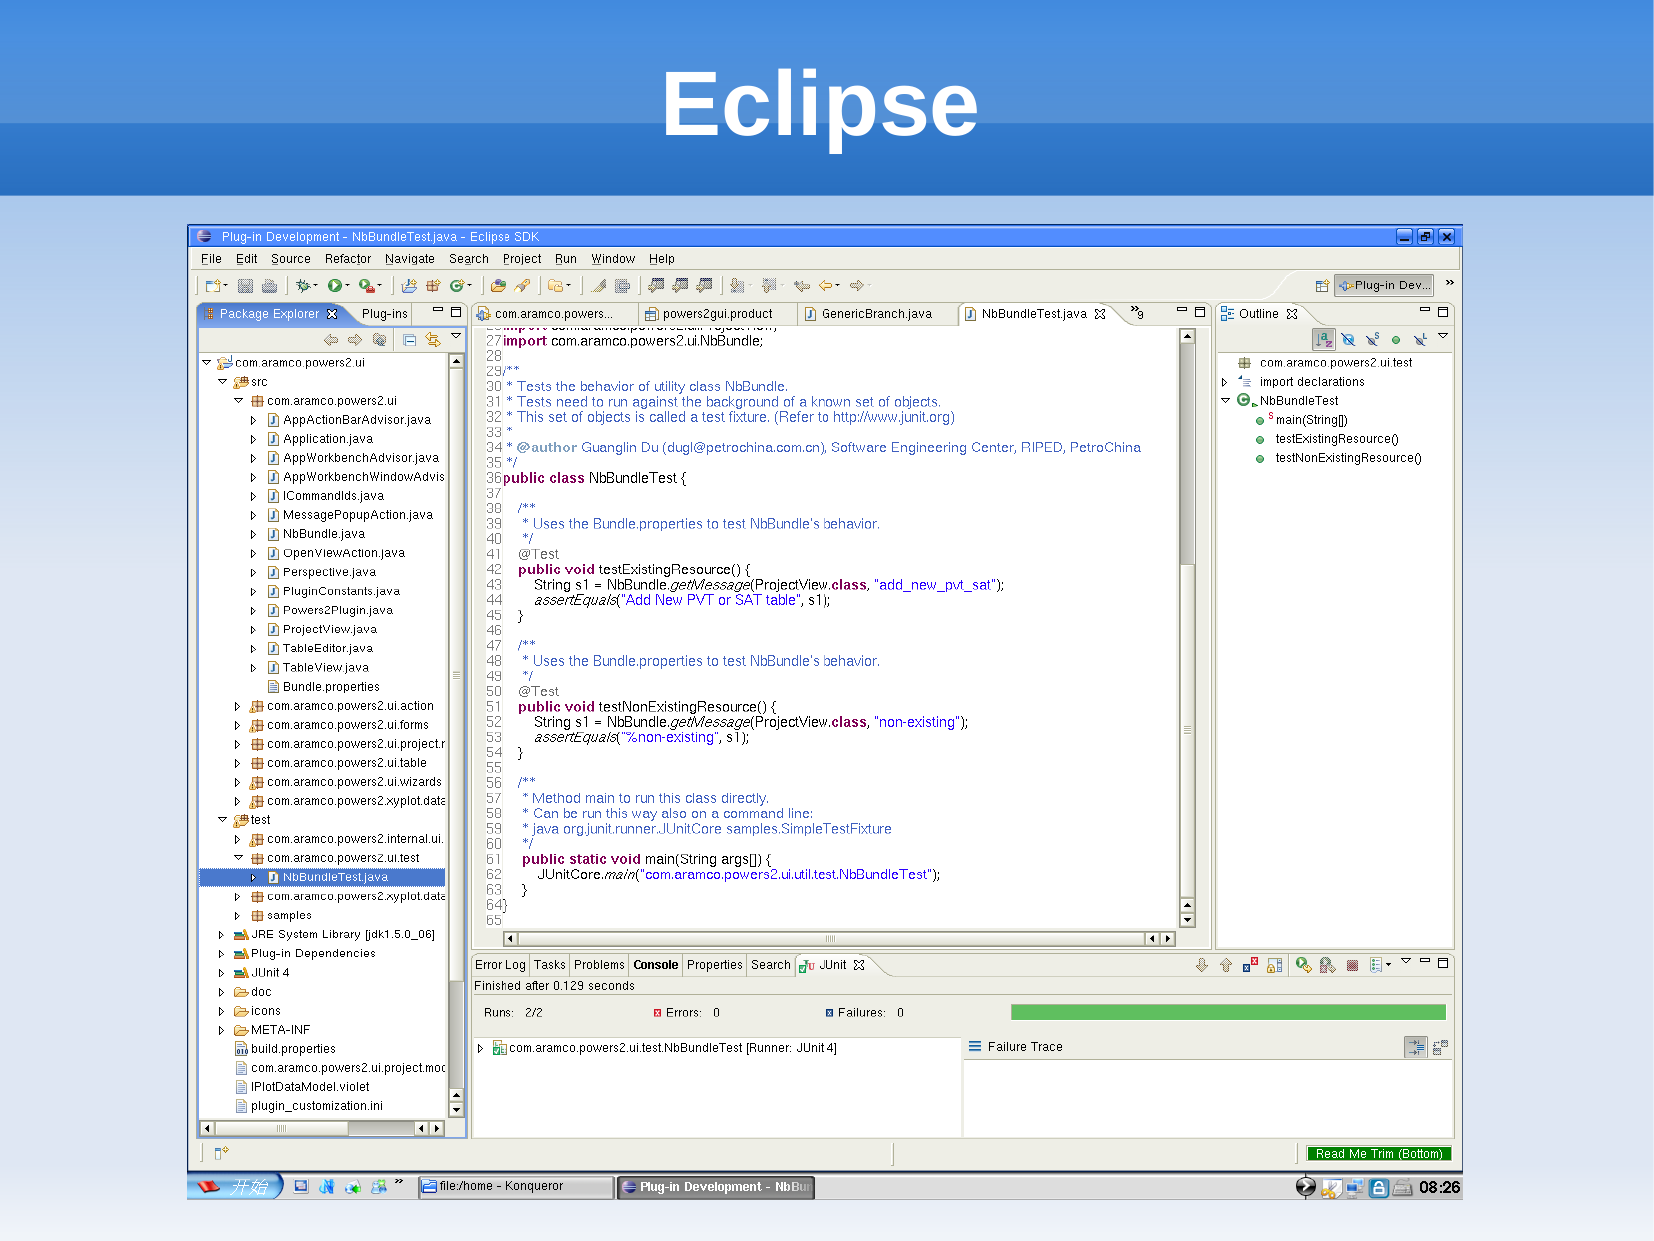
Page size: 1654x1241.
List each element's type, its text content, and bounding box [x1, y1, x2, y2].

picture [0, 0, 1654, 1241]
title Eclipse [76, 7, 1565, 200]
